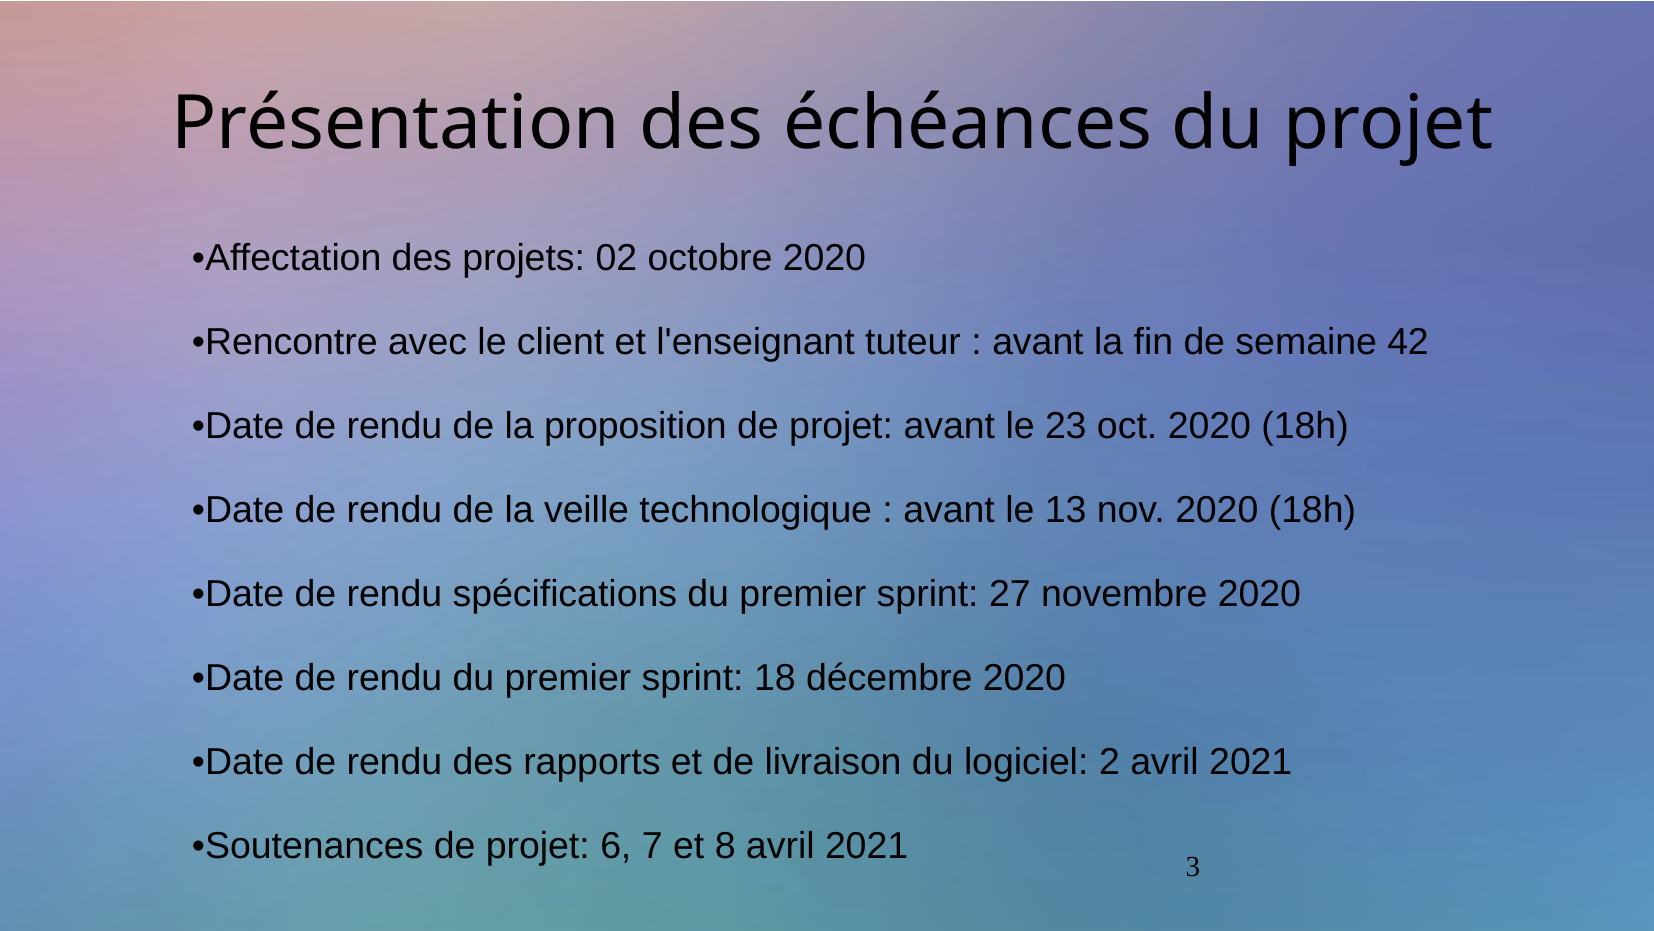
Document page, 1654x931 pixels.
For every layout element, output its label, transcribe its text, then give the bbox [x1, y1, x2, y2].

picture [0, 237, 1654, 931]
text_box •Affectation des projets: 02 octobre 2020 •Rencontre avec le client et l'enseignant tuteur : avant la fin de semaine 42 •Date de rendu de la proposition de projet: avant le 23 oct. 2020 (18h) •Date de rendu de la veille technologique : avant le 13 nov. 2020 (18h) •Date de rendu spécifications du premier sprint: 27 novembre 2020 •Date de rendu du premier sprint: 18 décembre 2020 •Date de rendu des rapports et de livraison du logiciel: 2 avril 2021 •Soutenances de projet: 6, 7 et 8 avril 2021 [177, 229, 1453, 875]
title Présentation des échéances du projet [0, 1, 1654, 237]
text_box [1185, 847, 1571, 912]
